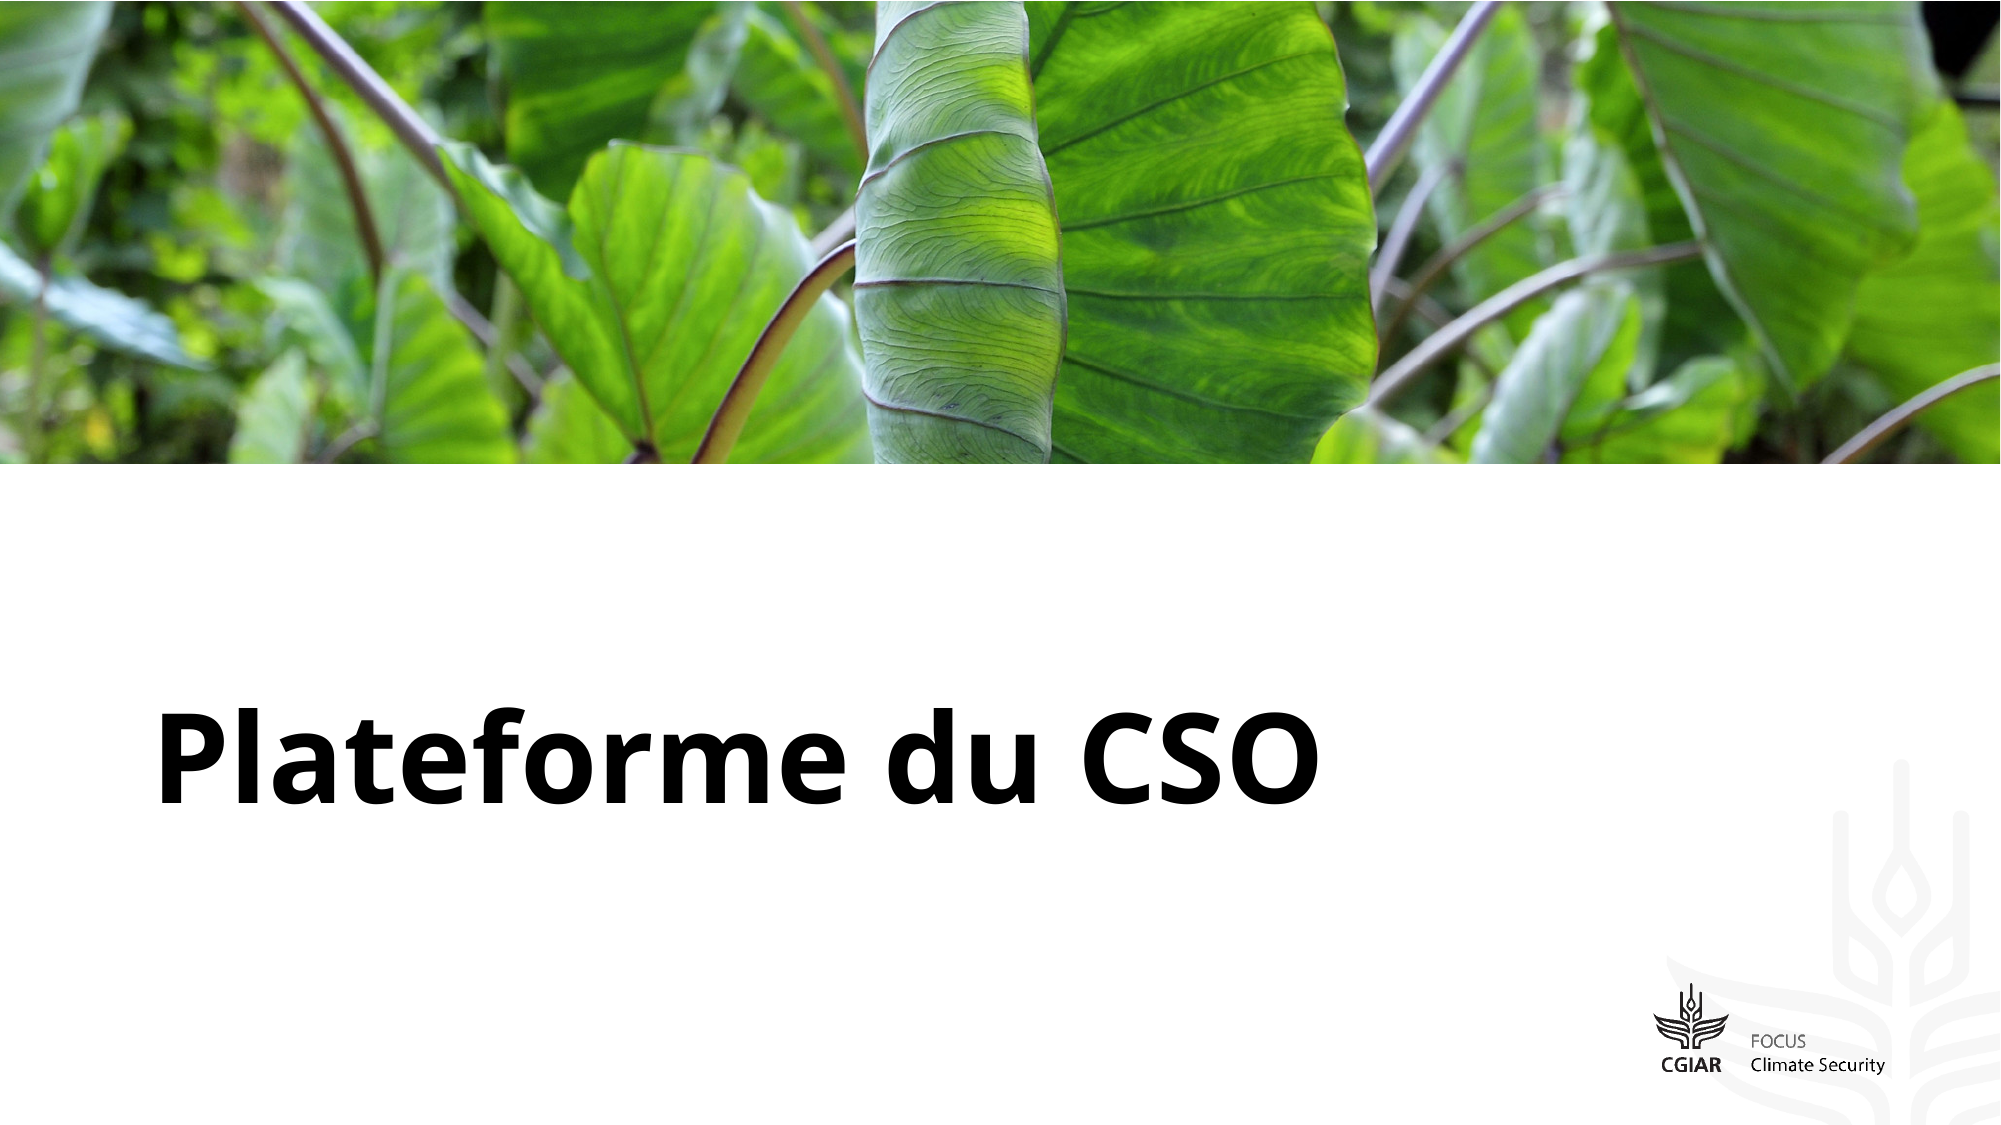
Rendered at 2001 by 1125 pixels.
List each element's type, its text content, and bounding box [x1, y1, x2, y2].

picture [0, 1, 2000, 464]
title Plateforme du CSO [136, 464, 1862, 839]
